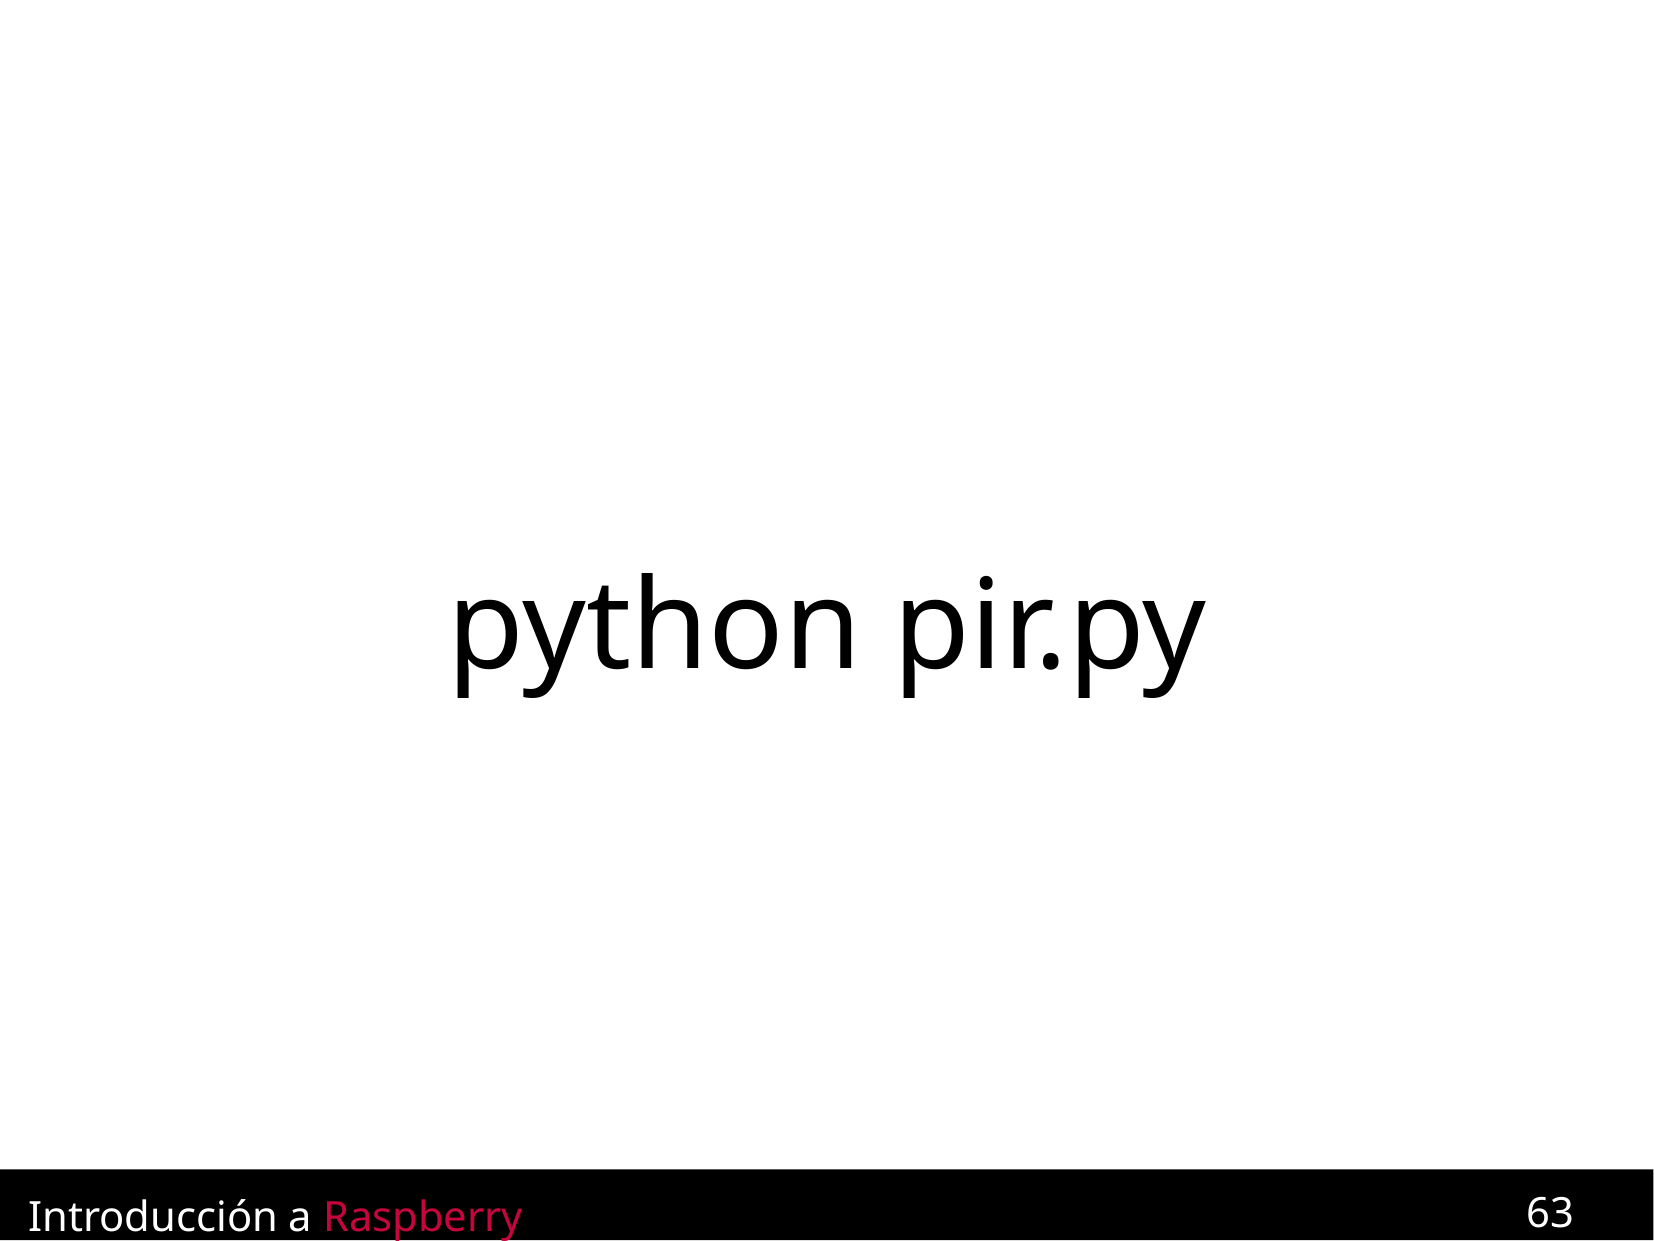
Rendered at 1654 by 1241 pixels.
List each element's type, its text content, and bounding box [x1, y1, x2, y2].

text_box <number> [1521, 1175, 1654, 1241]
text_box Introducción a Raspberry Pi [13, 1179, 556, 1241]
title python pir.py [83, 516, 1572, 724]
text_box [0, 0, 1654, 1241]
